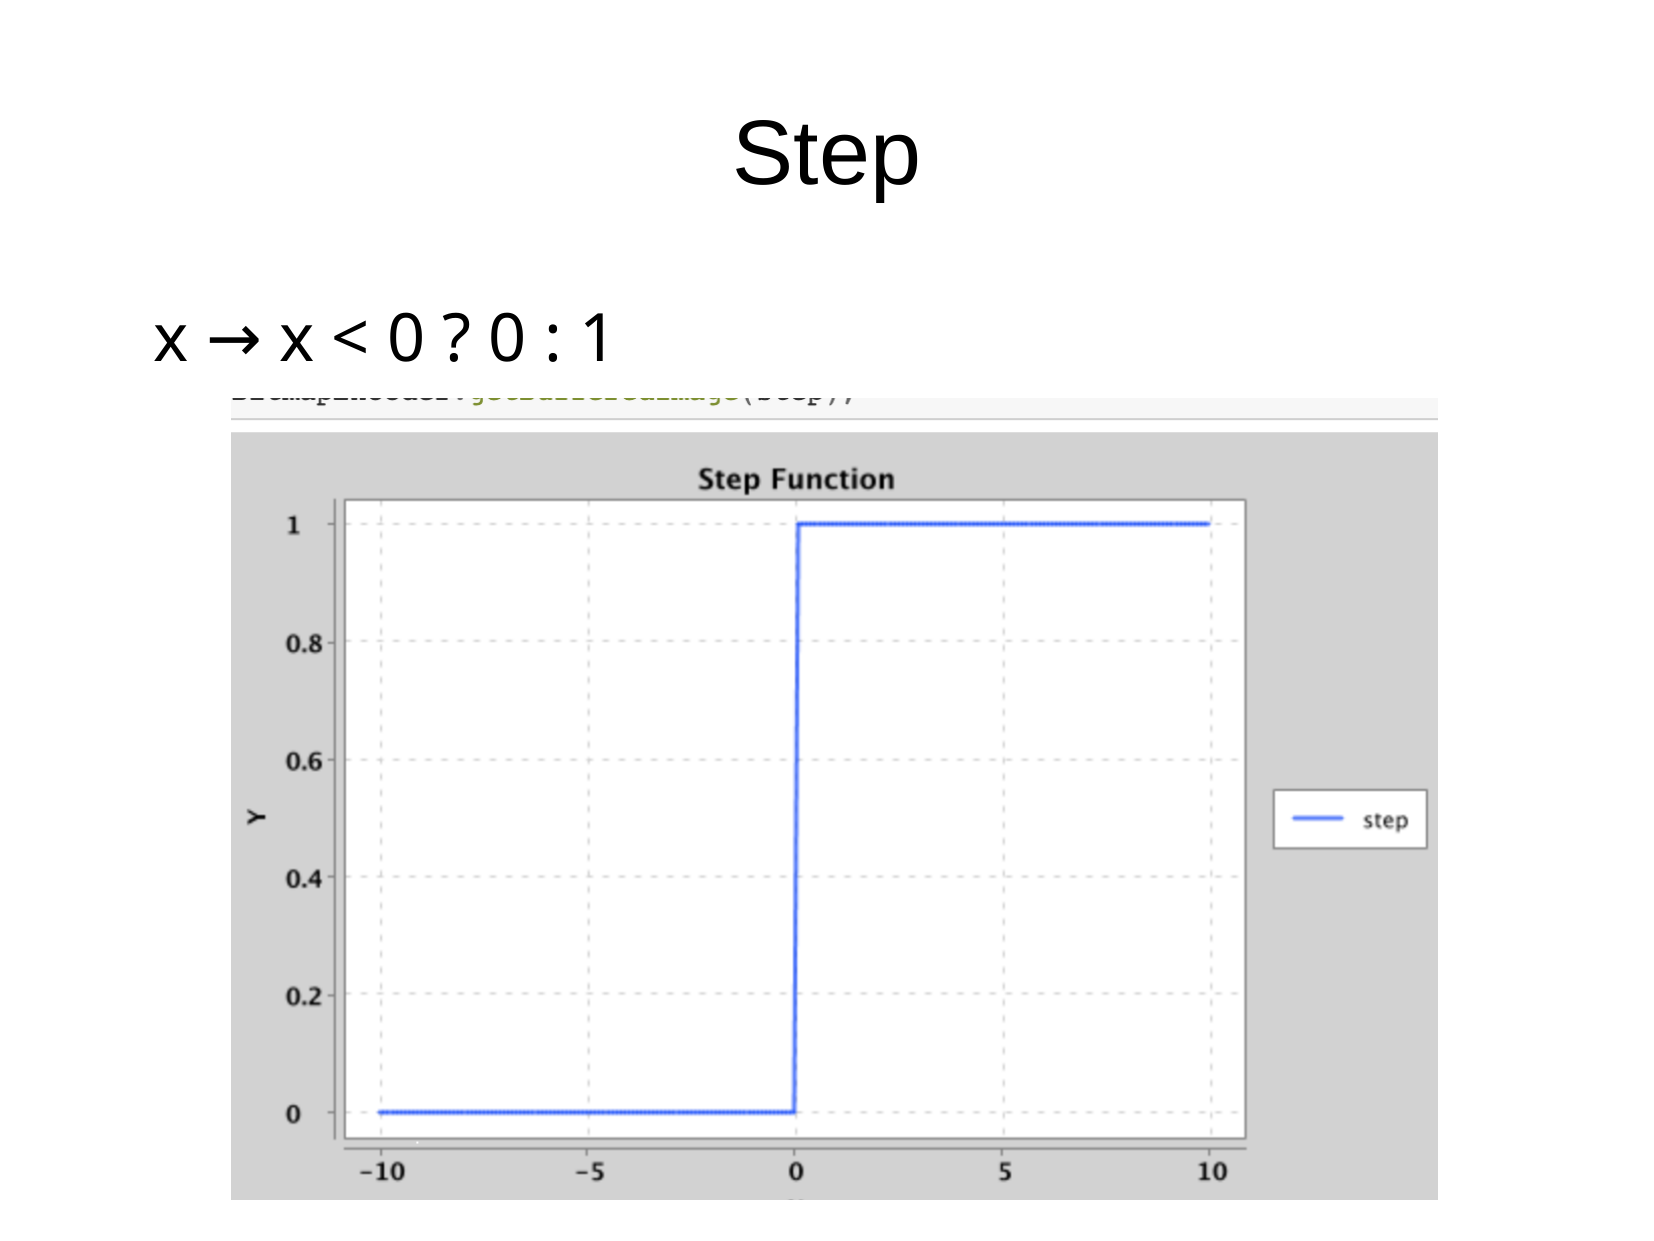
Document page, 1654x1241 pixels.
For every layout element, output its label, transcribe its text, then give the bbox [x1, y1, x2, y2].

title Step [82, 49, 1571, 257]
picture [231, 398, 1438, 1200]
list x → x < 0 ? 0 : 1 [82, 290, 1571, 1010]
